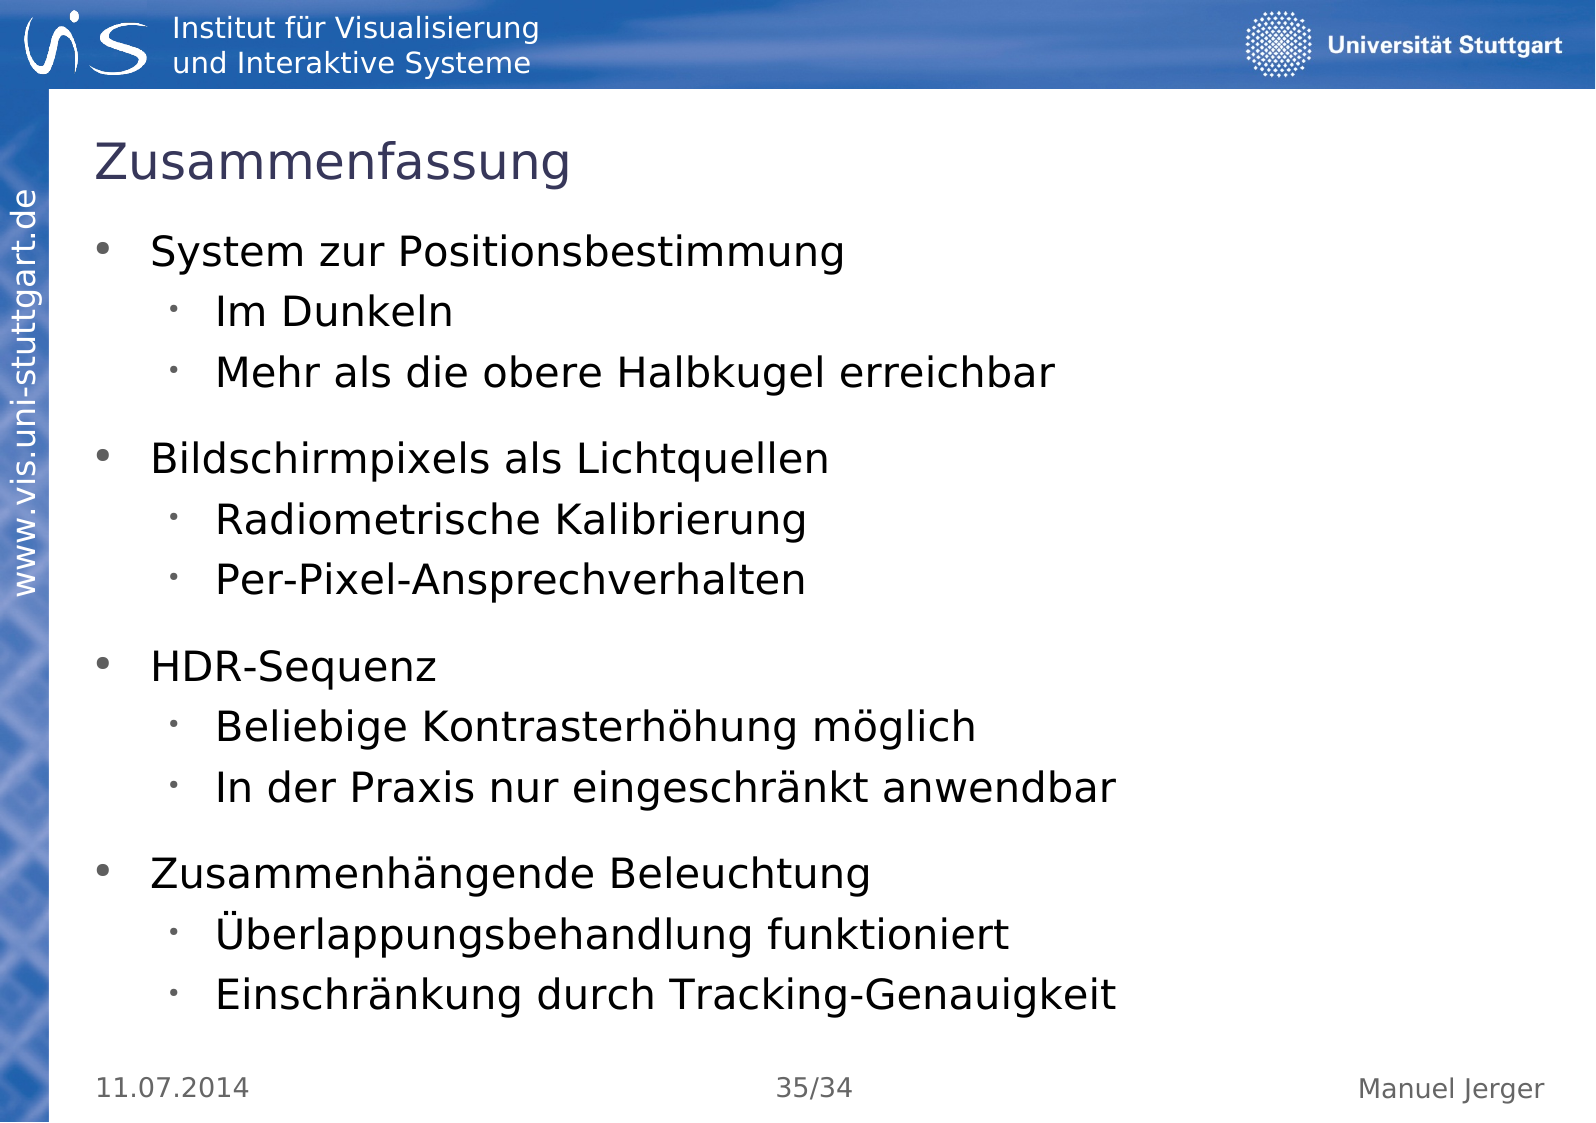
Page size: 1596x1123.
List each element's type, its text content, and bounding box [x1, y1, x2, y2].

picture [24, 0, 1596, 89]
title Zusammenfassung [94, 117, 1534, 201]
picture [0, 0, 49, 1122]
list System zur Positionsbestimmung Im Dunkeln Mehr als die obere Halbkugel erreichbar Bildschirmpixels als Lichtquellen Radiometrische Kalibrierung Per-Pixel-Ansprechverhalten HDR-Sequenz Beliebige Kontrasterhöhung möglich In der Praxis nur eingeschränkt anwendbar Zusammenhängende Beleuchtung Überlappungsbehandlung funktioniert Einschränkung durch Tracking-Genauigkeit [94, 224, 1548, 1052]
